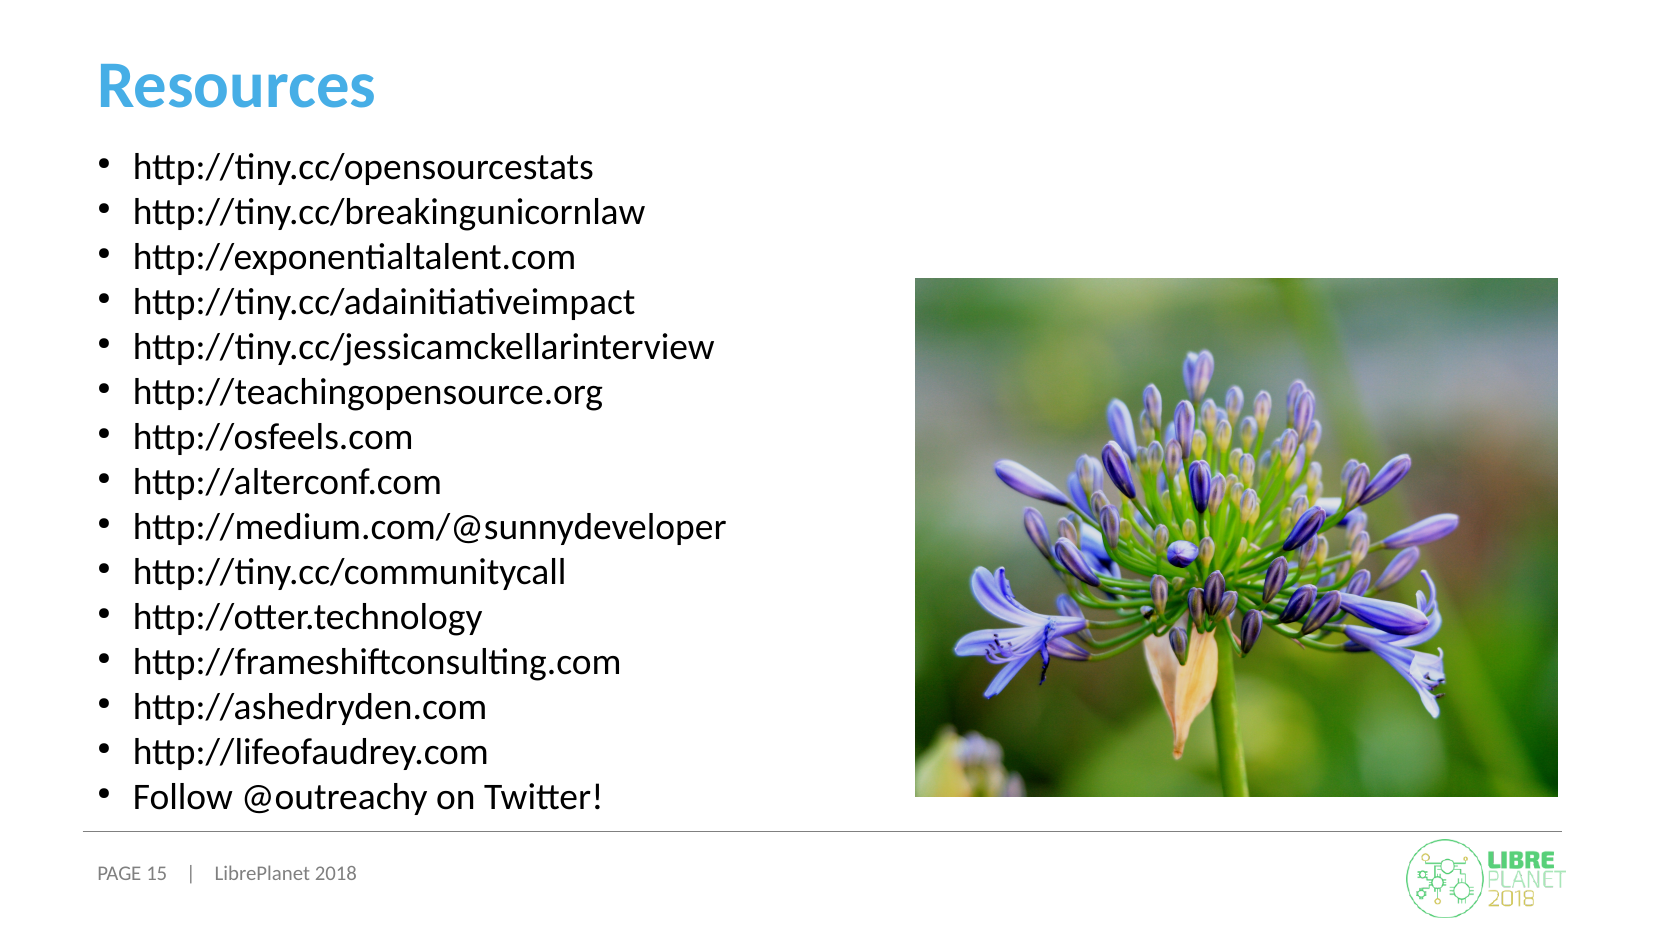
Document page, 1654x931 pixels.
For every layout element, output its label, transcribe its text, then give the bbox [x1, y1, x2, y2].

picture [915, 278, 1558, 797]
text_box Resources [82, 37, 1571, 125]
picture [1406, 839, 1566, 918]
text_box http://tiny.cc/opensourcestats http://tiny.cc/breakingunicornlaw http://exponentialtalent.com http://tiny.cc/adainitiativeimpact http://tiny.cc/jessicamckellarinterview http://teachingopensource.org http://osfeels.com http://alterconf.com http://medium.com/@sunnydeveloper http://tiny.cc/communitycall http://otter.technology http://frameshiftconsulting.com http://ashedryden.com http://lifeofaudrey.com Follow @outreachy on Twitter! [82, 134, 1571, 704]
